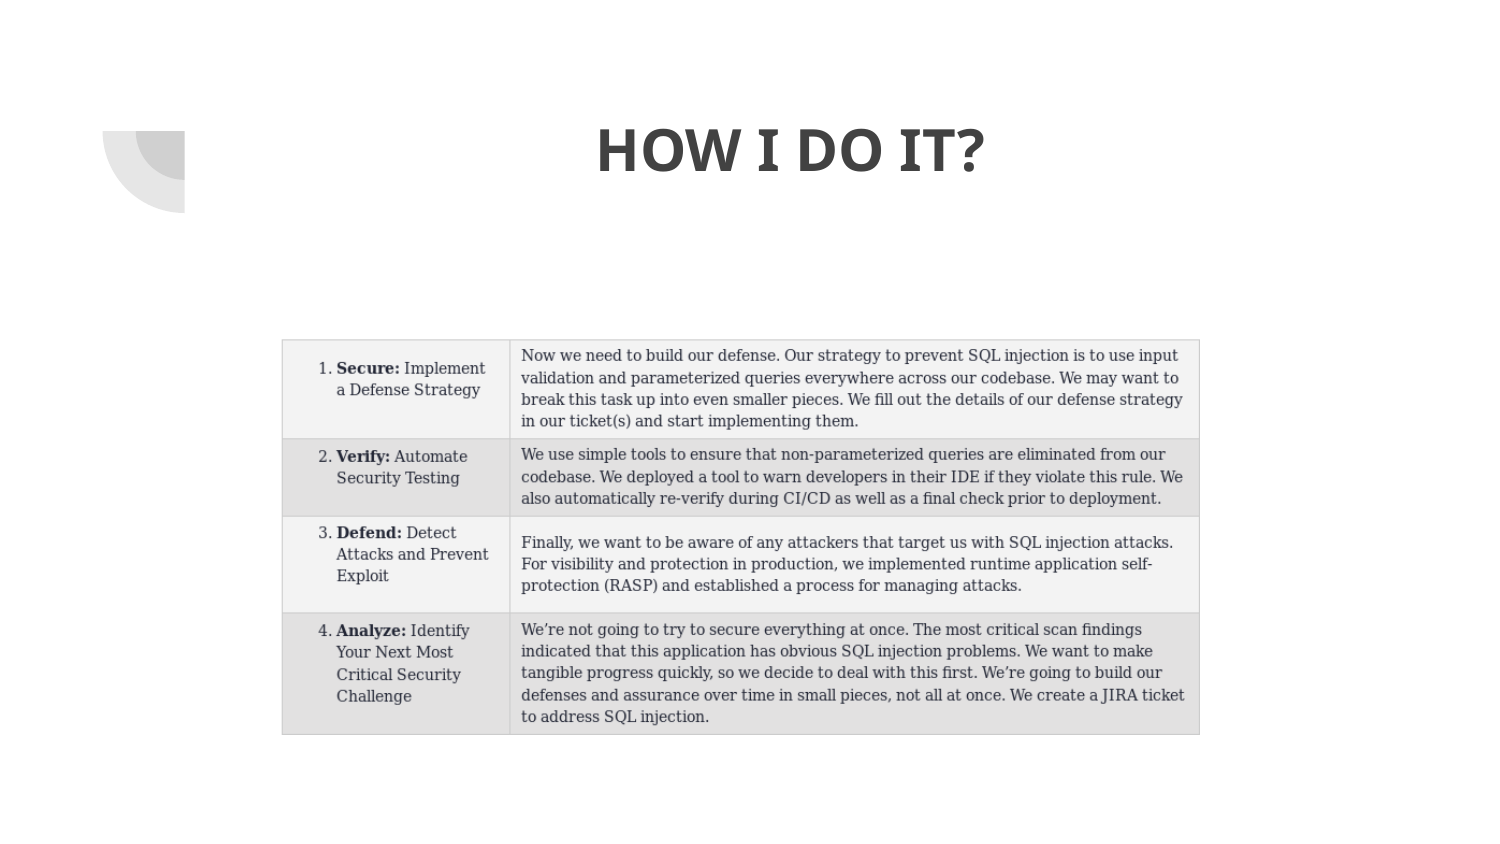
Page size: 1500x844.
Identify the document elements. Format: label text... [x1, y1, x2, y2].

title HOW I DO IT? [213, 98, 1368, 263]
picture [271, 334, 1200, 735]
